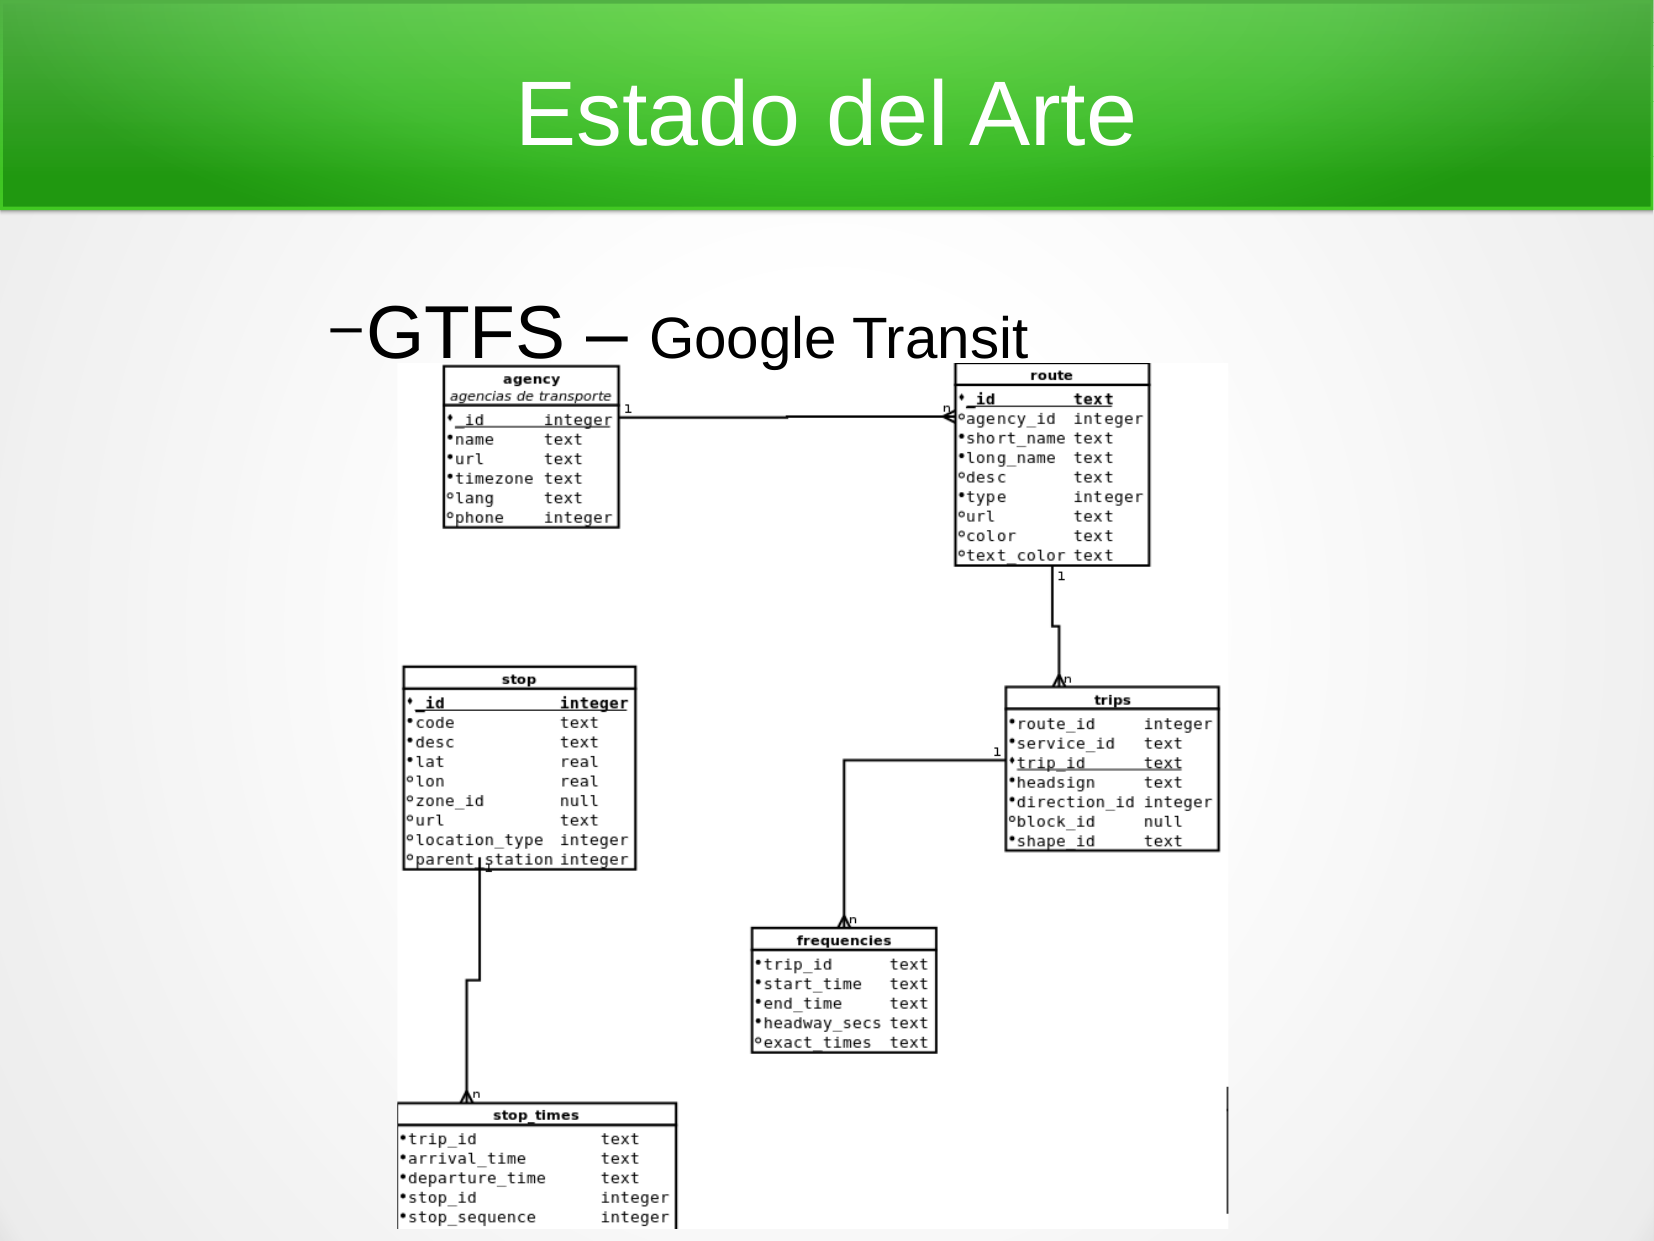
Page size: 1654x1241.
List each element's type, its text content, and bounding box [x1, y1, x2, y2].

picture [397, 1010, 1229, 1229]
list GTFS – Google Transit [82, 290, 1538, 1010]
title Estado del Arte [82, 49, 1571, 179]
